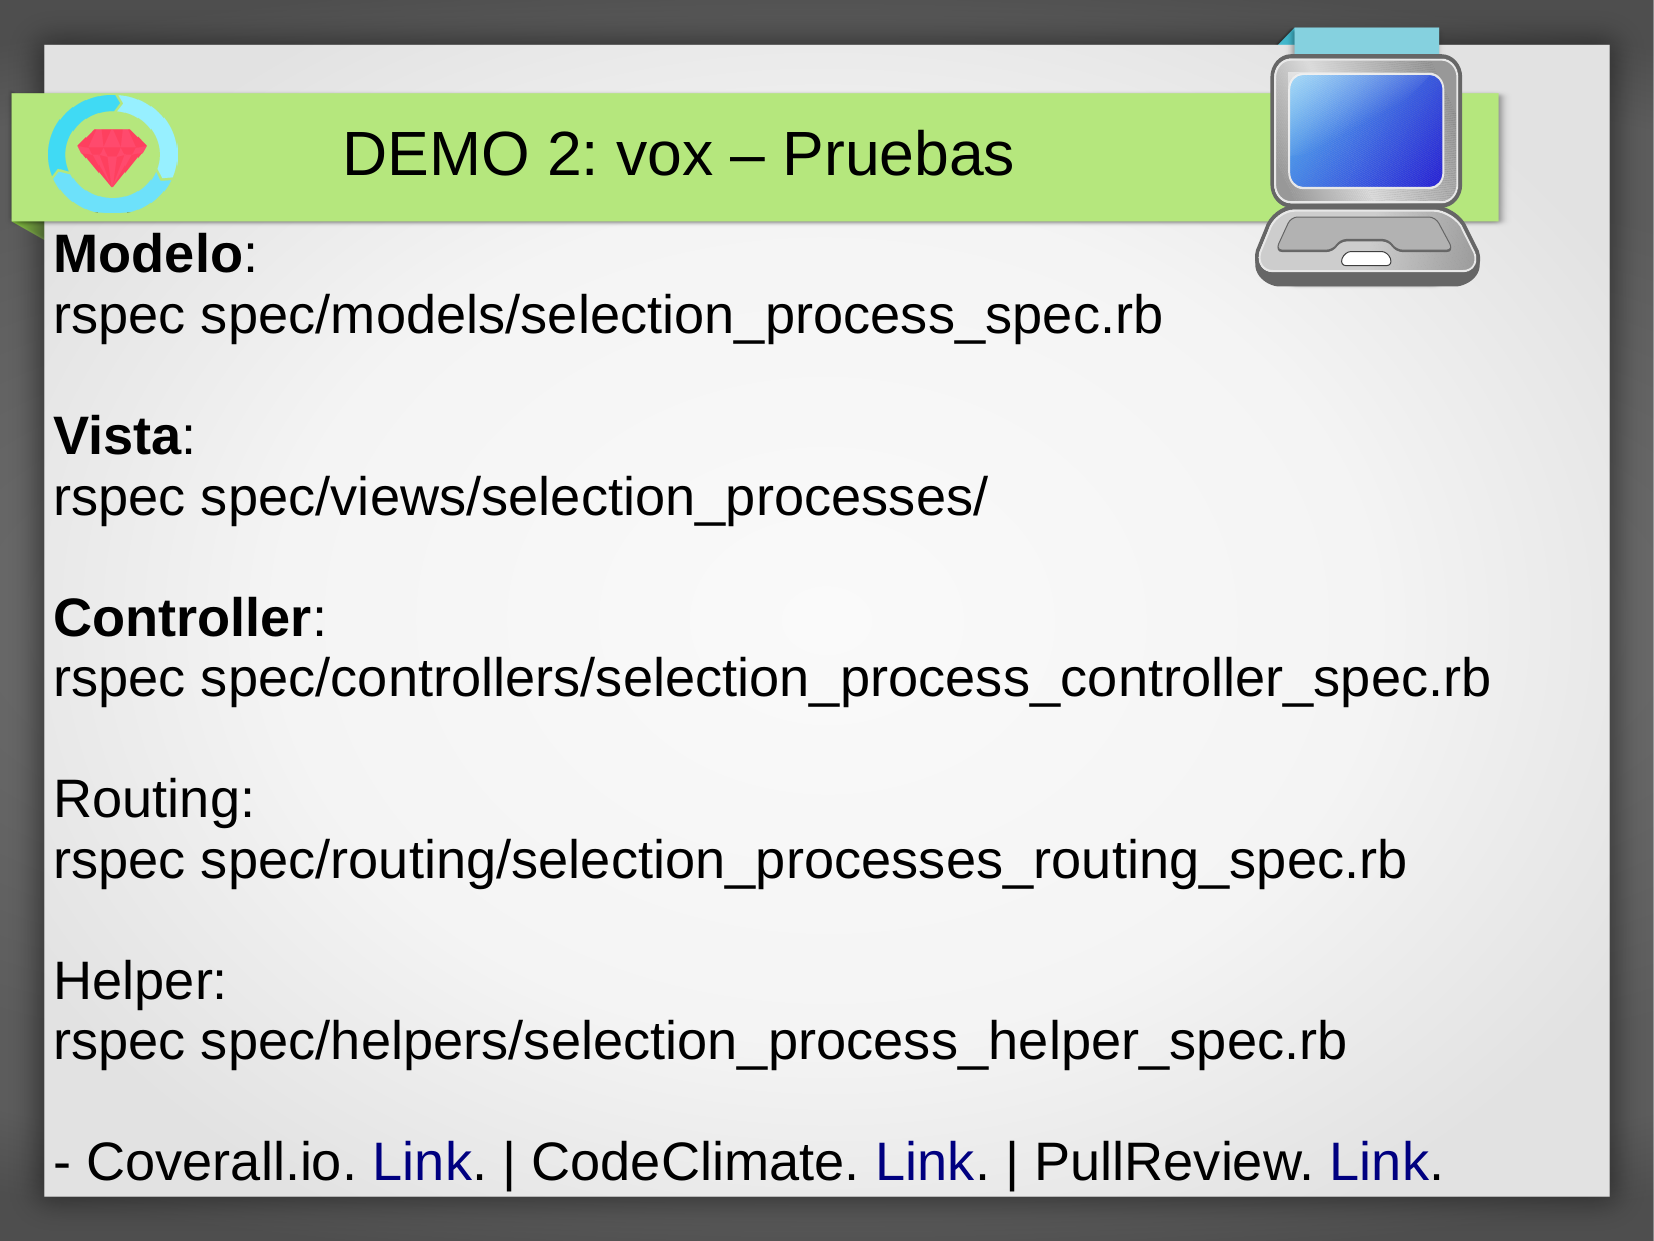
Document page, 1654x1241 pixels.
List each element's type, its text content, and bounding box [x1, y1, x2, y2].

title Modelo: rspec spec/models/selection_process_spec.rb Vista: rspec spec/views/selection_processes/ Controller: rspec spec/controllers/selection_process_controller_spec.rb Routing: rspec spec/routing/selection_processes_routing_spec.rb Helper: rspec spec/helpers/selection_process_helper_spec.rb - Coverall.io. Link. | CodeClimate. Link. | PullReview. Link. [53, 146, 1613, 1241]
title DEMO 2: vox – Pruebas [342, 83, 1225, 146]
picture [0, 0, 1654, 1241]
